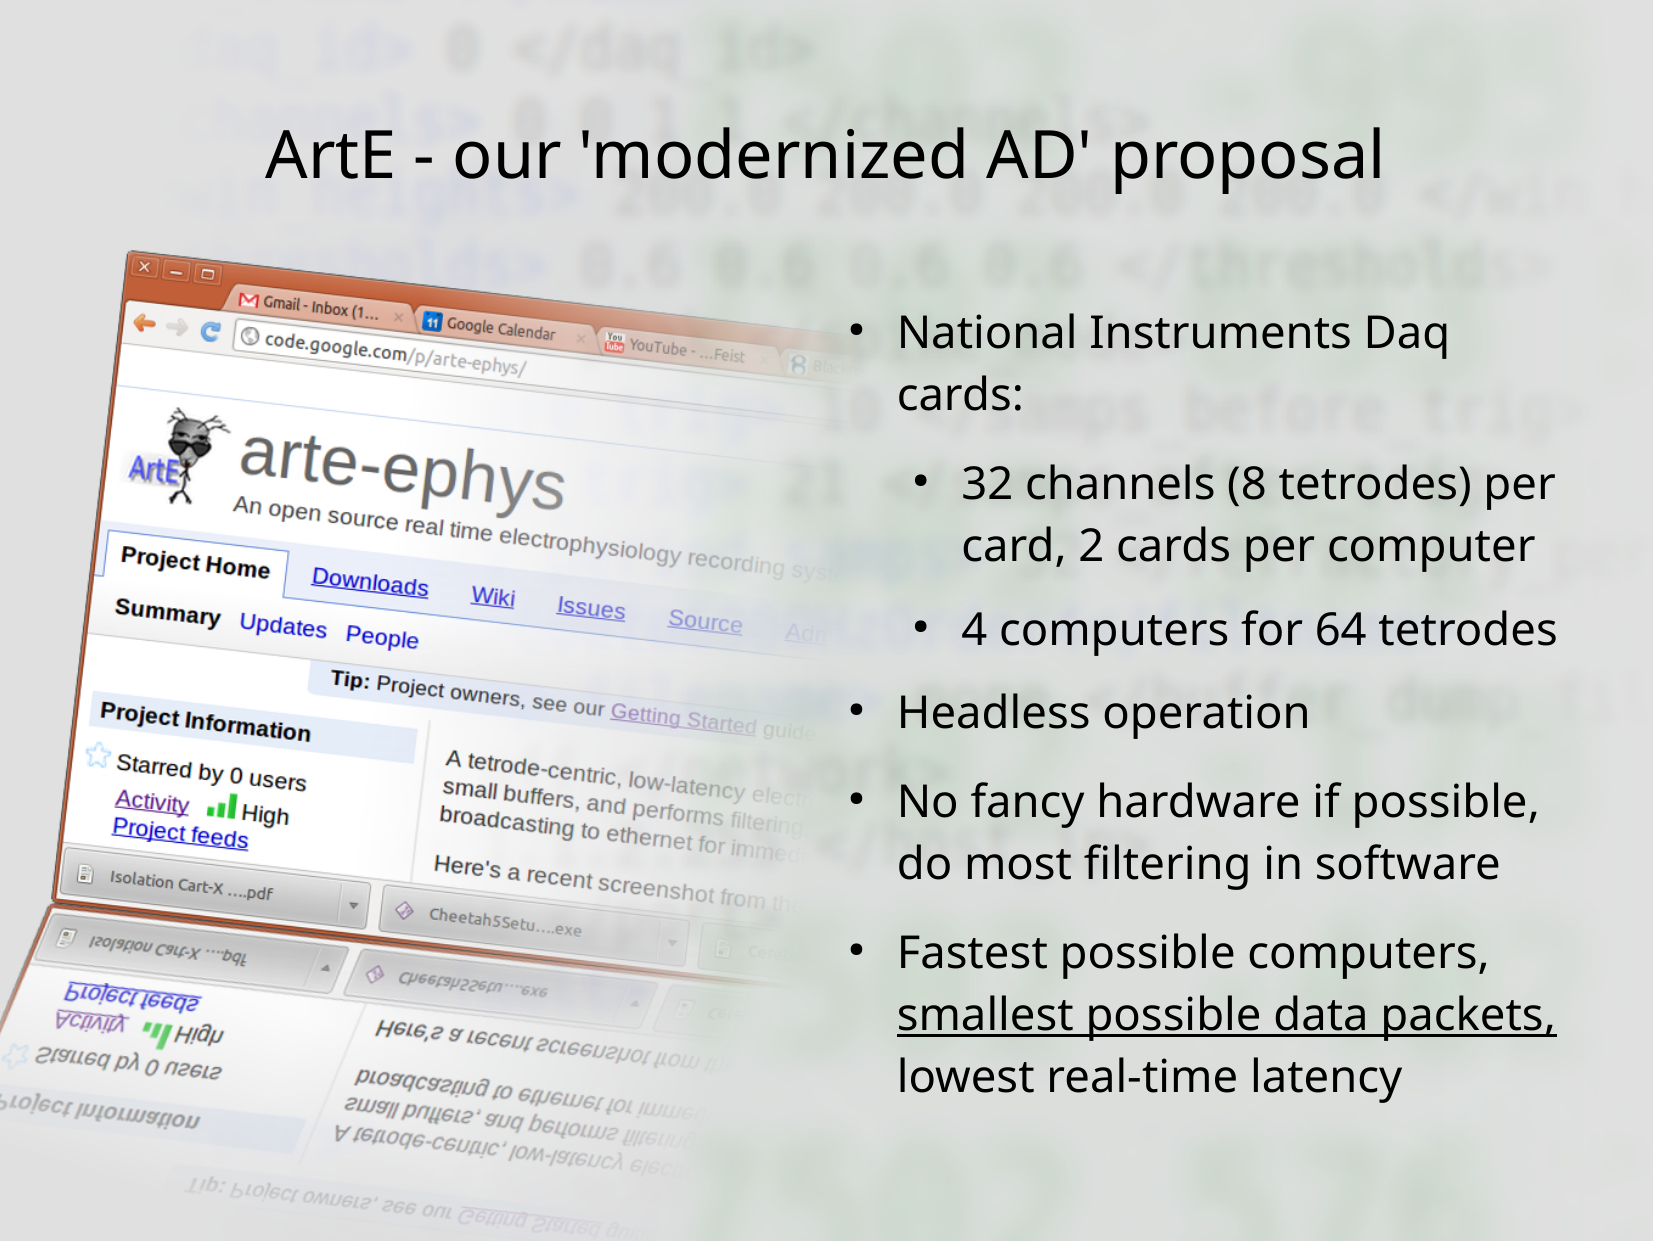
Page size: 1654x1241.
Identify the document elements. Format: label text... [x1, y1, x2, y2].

title ArtE - our 'modernized AD' proposal [82, 49, 1571, 257]
picture [0, 0, 1654, 1241]
list National Instruments Daq cards: 32 channels (8 tetrodes) per card, 2 cards per computer 4 computers for 64 tetrodes Headless operation No fancy hardware if possible, do most filtering in software Fastest possible computers, smallest possible data packets, lowest real-time latency [1388, 300, 1575, 1119]
